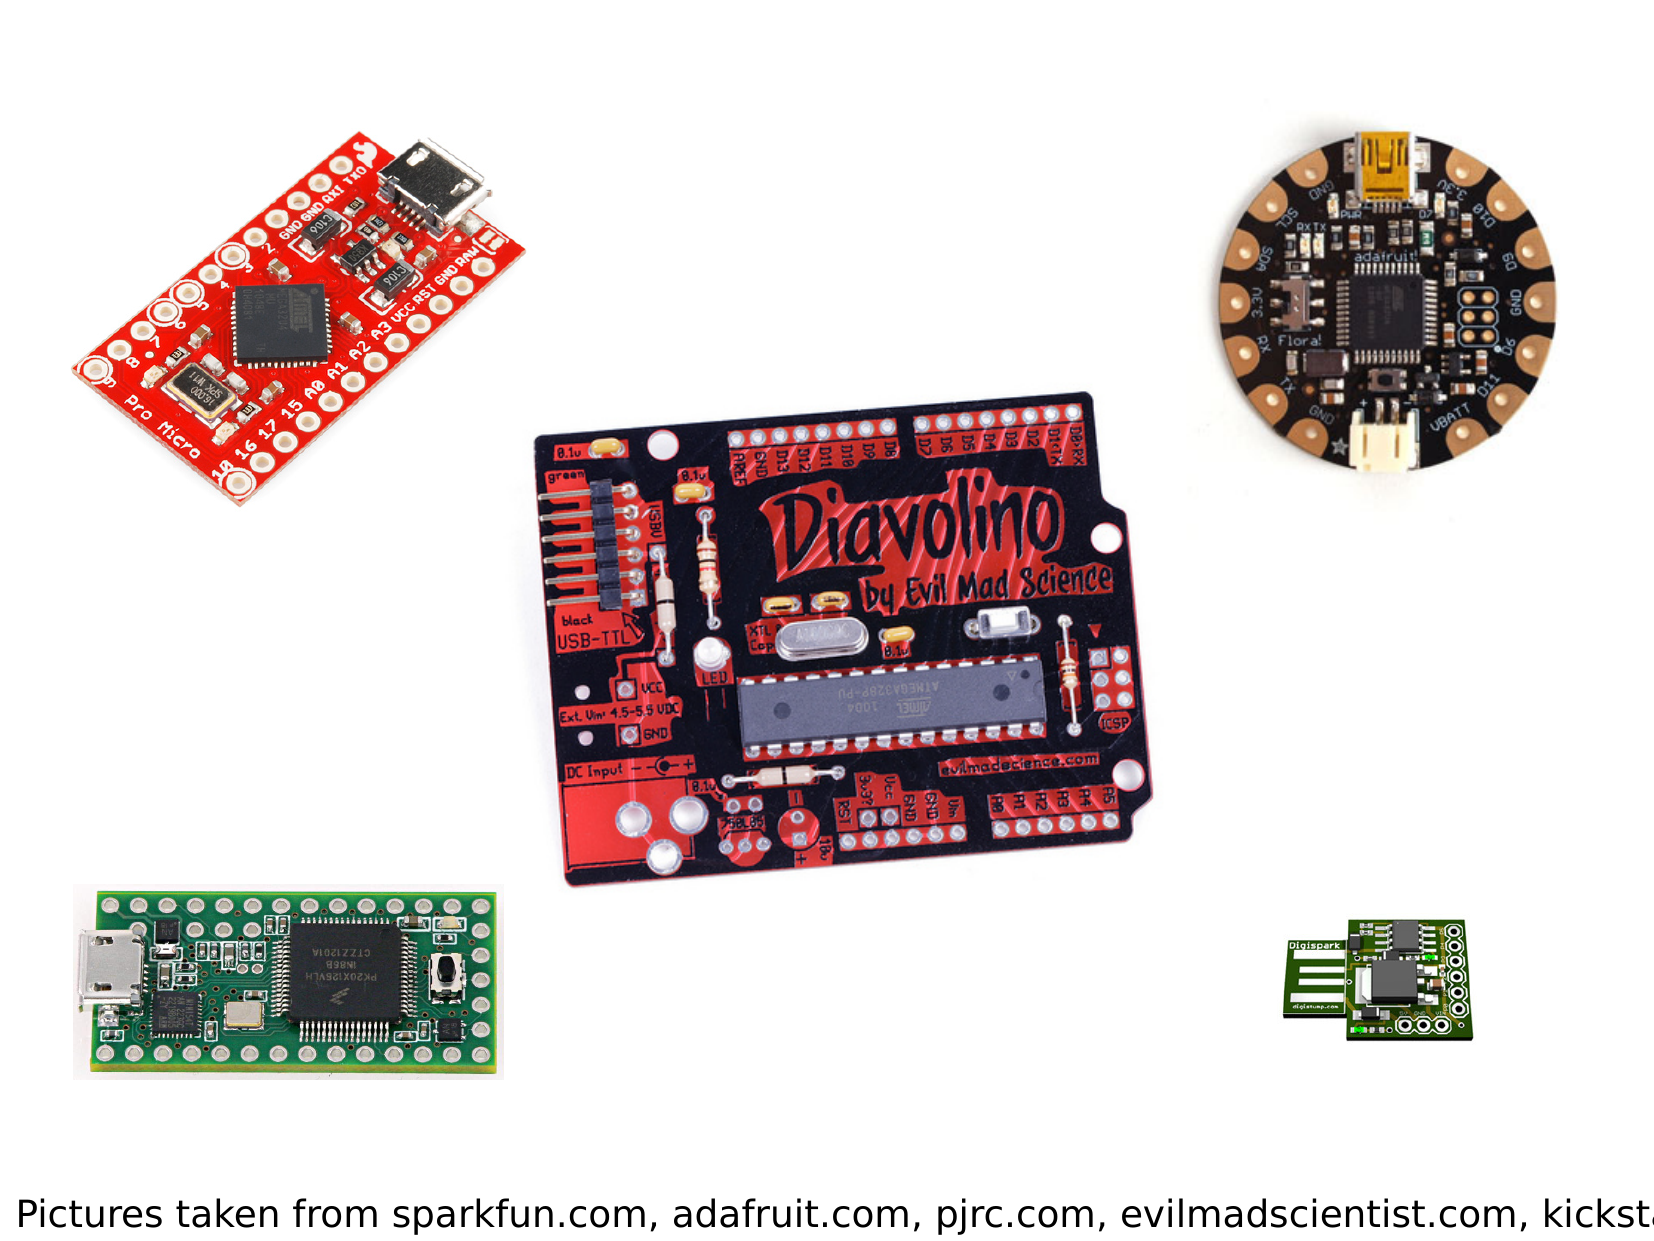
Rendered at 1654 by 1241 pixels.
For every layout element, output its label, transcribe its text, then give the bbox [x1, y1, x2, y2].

picture [42, 59, 1636, 1081]
text_box Pictures taken from sparkfun.com, adafruit.com, pjrc.com, evilmadscientist.com, kickstarter.com (digispark) [0, 1185, 1654, 1241]
